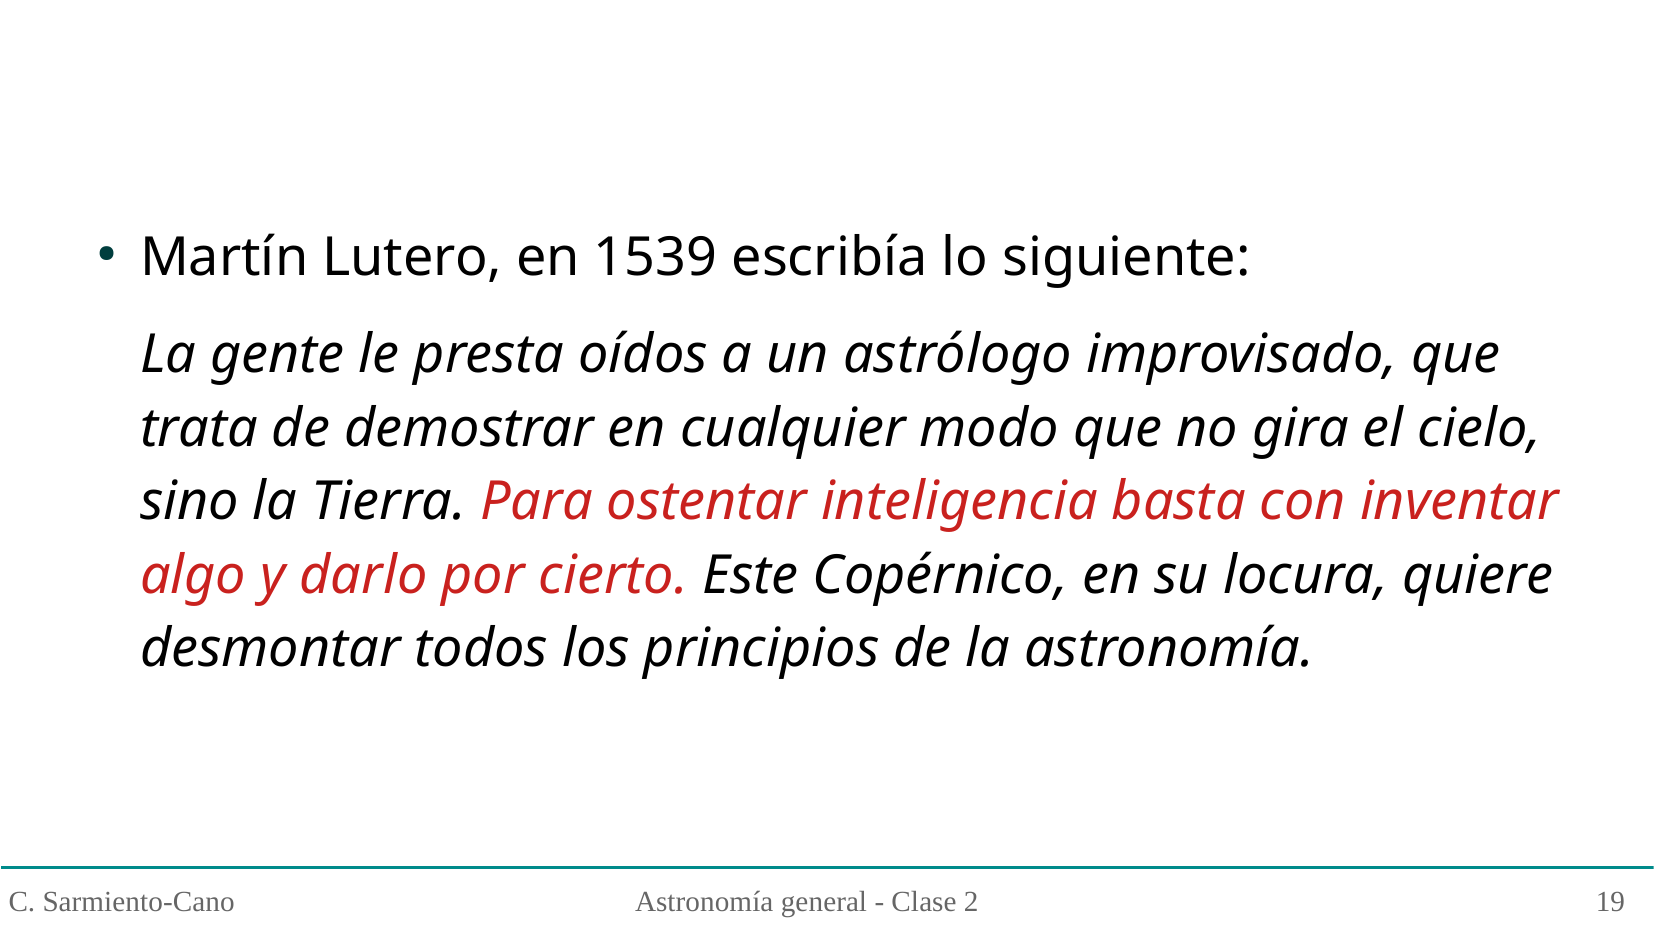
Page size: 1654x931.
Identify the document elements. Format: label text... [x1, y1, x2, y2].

list Martín Lutero, en 1539 escribía lo siguiente: La gente le presta oídos a un astrólogo improvisado, que trata de demostrar en cualquier modo que no gira el cielo, sino la Tierra. Para ostentar inteligencia basta con inventar algo y darlo por cierto. Este Copérnico, en su locura, quiere desmontar todos los principios de la astronomía. [82, 217, 1571, 758]
